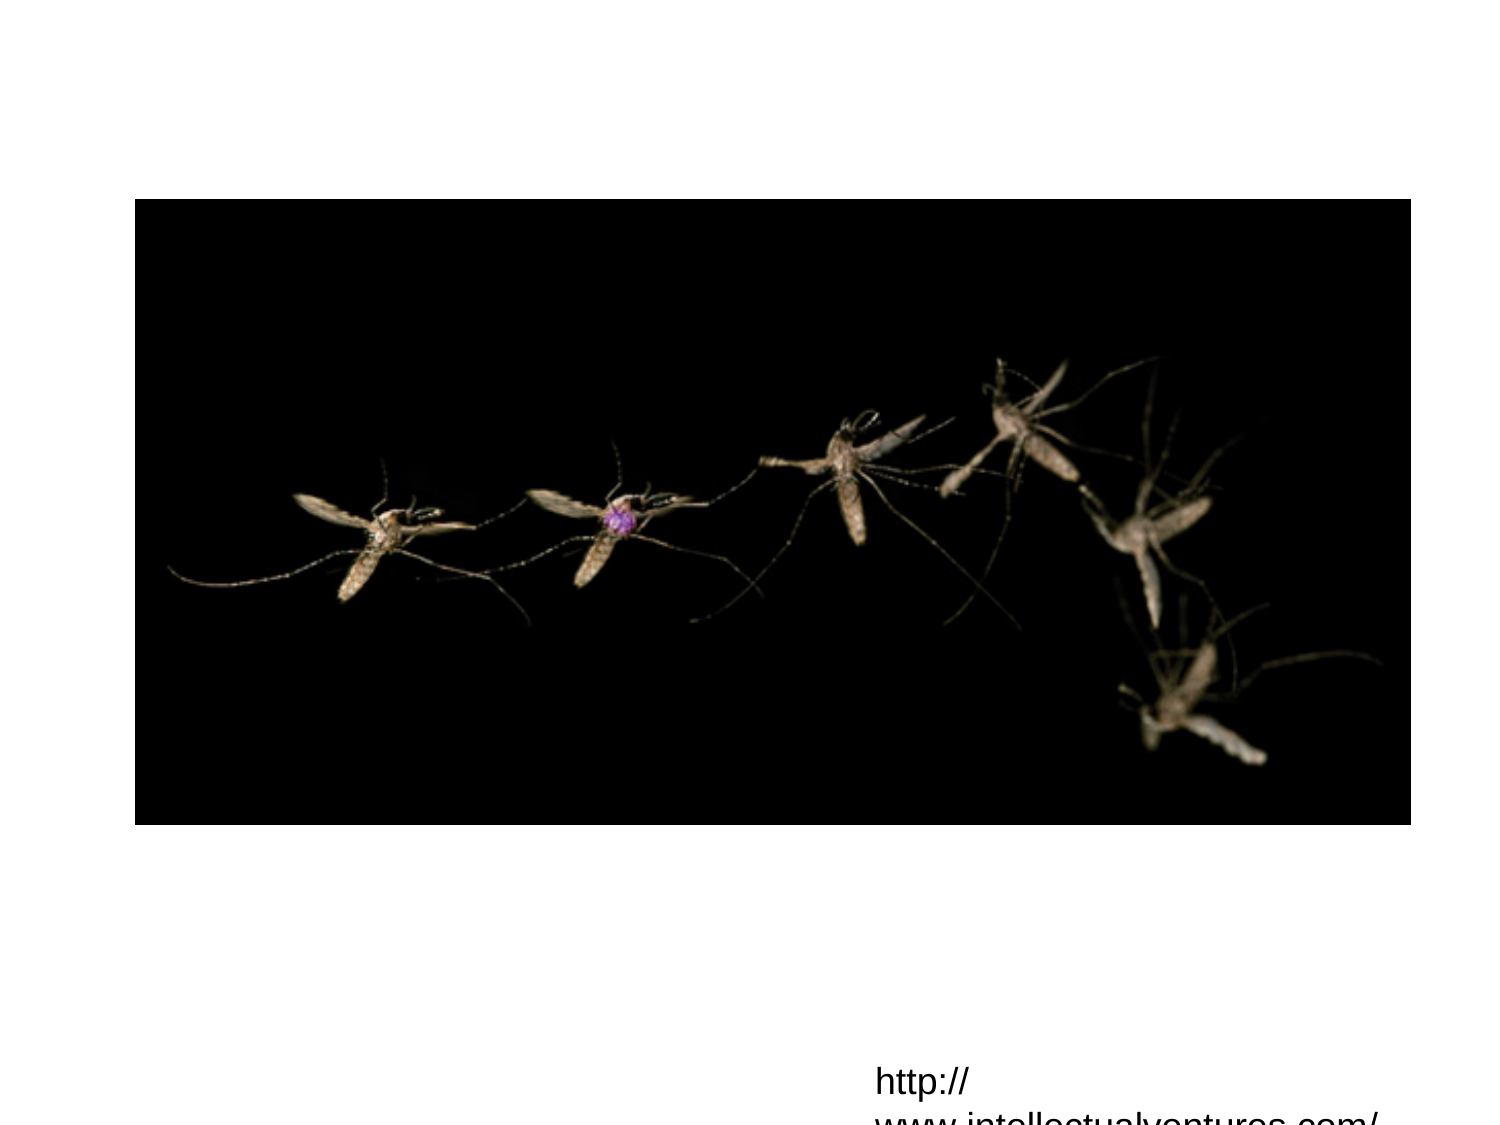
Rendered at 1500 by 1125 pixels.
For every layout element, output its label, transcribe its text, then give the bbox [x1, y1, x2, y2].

text_box http://www.intellectualventures.com/ [860, 1050, 1486, 1110]
picture [135, 199, 1411, 826]
